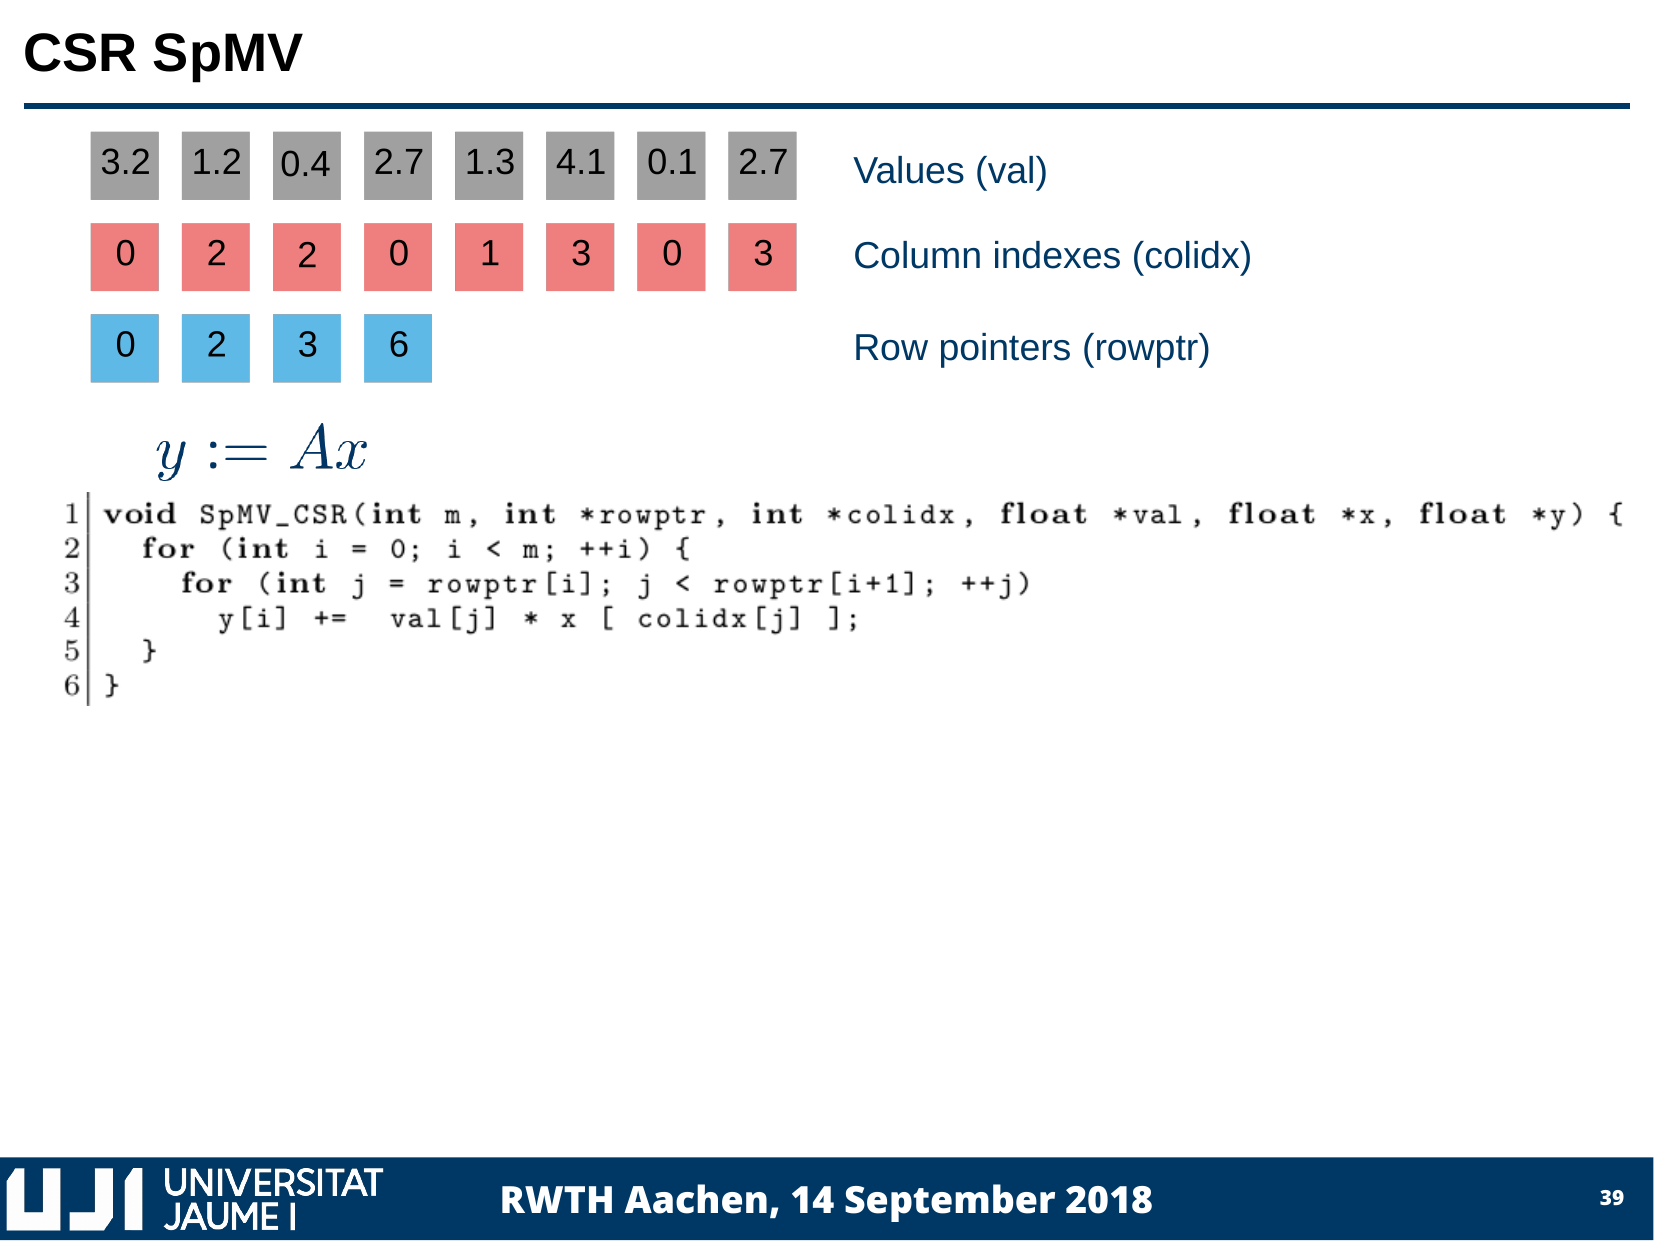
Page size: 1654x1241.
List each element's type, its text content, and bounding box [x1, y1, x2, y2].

text_box Values (val) [838, 141, 1064, 199]
picture [0, 1158, 390, 1241]
text_box Column indexes (colidx) [838, 227, 1269, 284]
title CSR SpMV [23, 0, 1630, 107]
picture [83, 124, 804, 390]
text_box Row pointers (rowptr) [838, 318, 1227, 376]
picture [156, 423, 367, 481]
picture [56, 492, 1630, 706]
